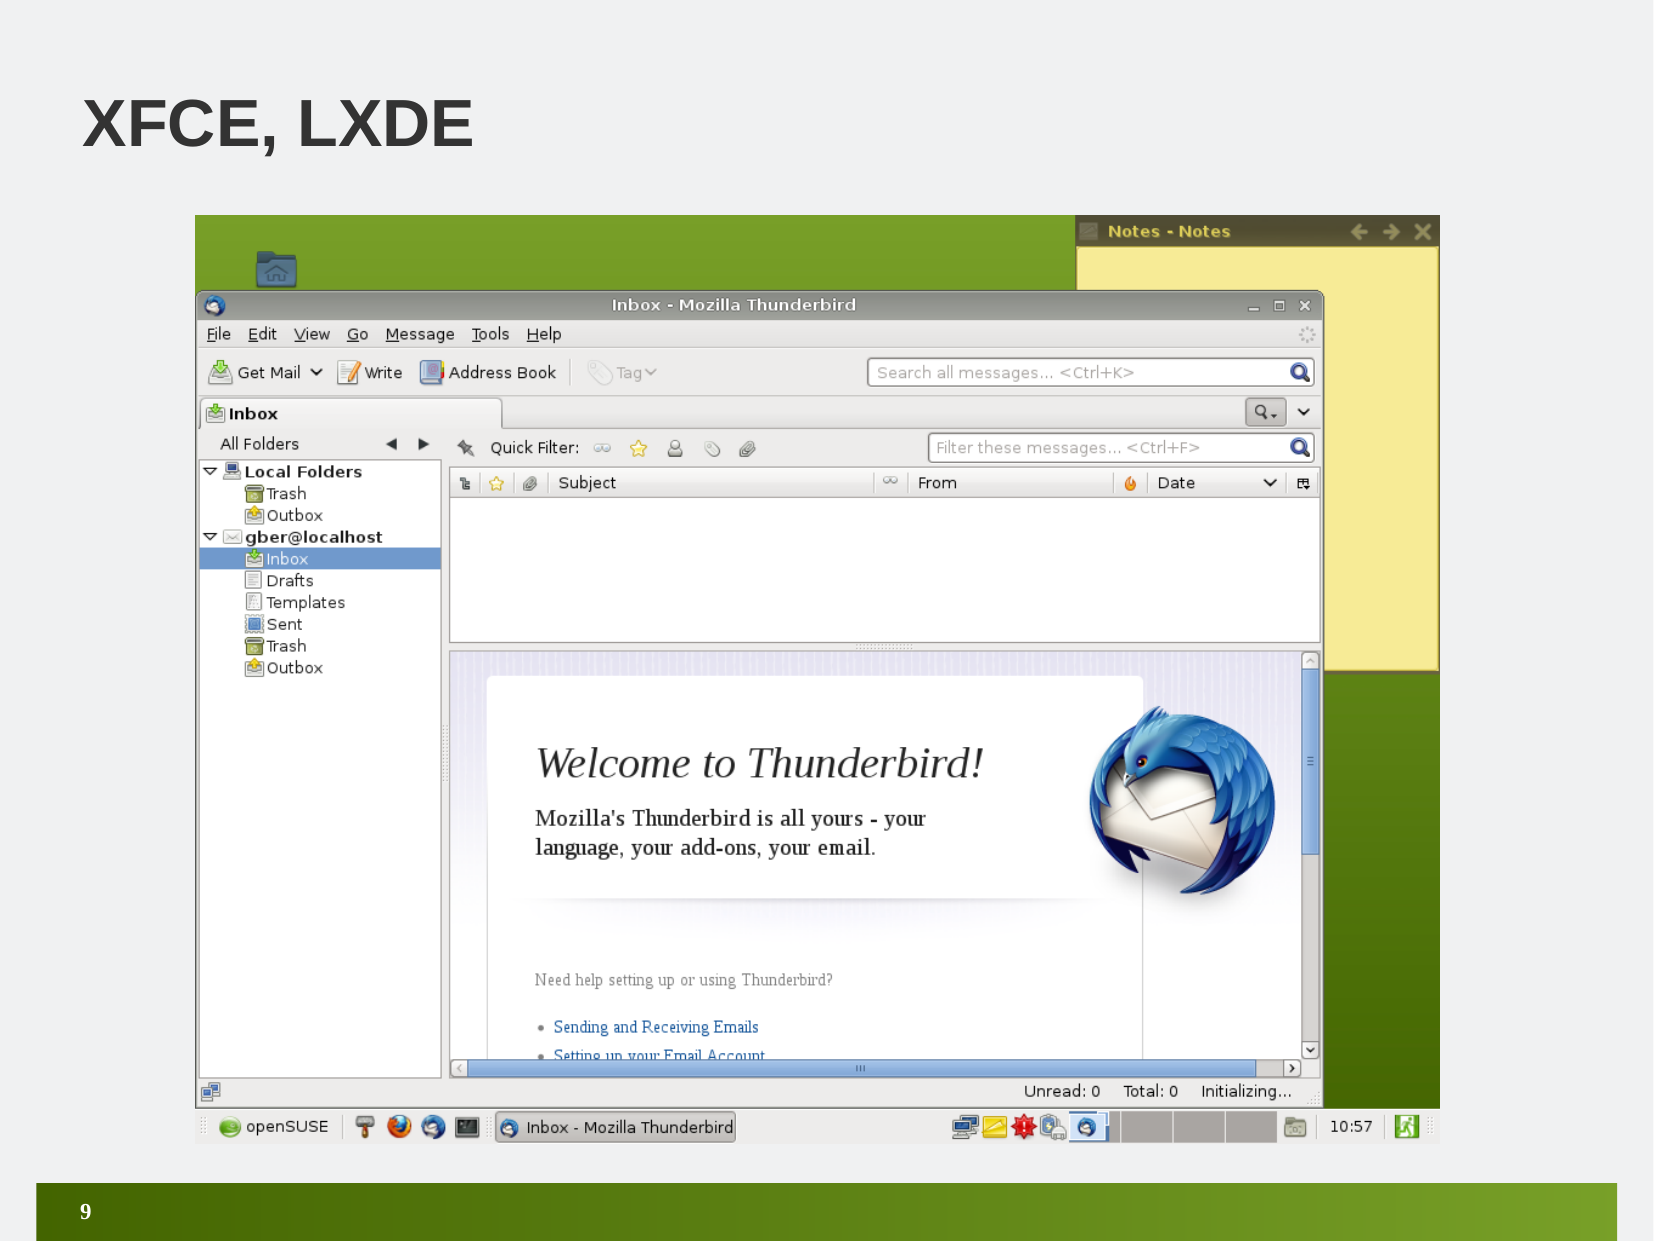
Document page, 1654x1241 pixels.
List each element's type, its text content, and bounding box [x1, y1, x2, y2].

picture [0, 0, 1654, 1241]
title XFCE, LXDE [82, 49, 1571, 198]
